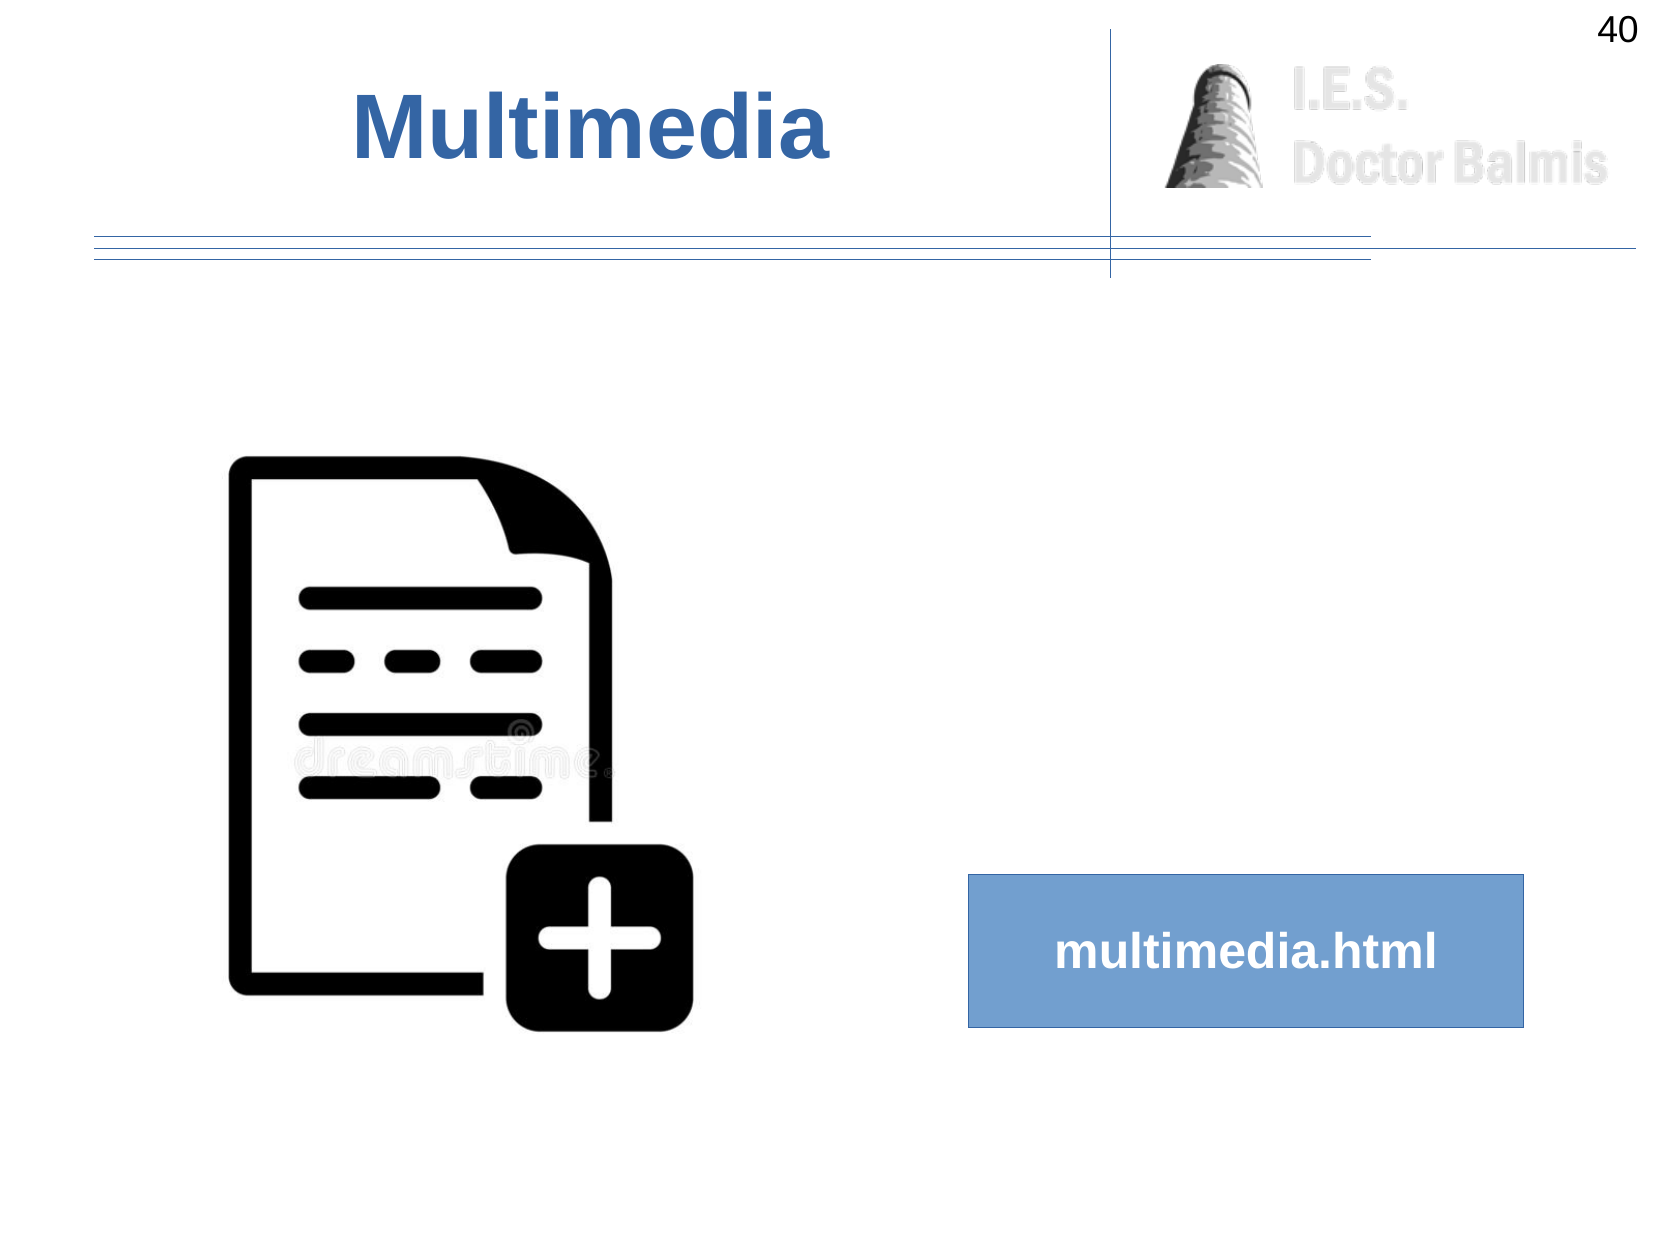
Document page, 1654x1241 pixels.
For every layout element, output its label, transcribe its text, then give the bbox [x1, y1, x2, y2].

title Multimedia [118, 23, 1063, 231]
text_box multimedia.html [968, 874, 1524, 1028]
picture [1133, 64, 1619, 188]
picture [47, 330, 875, 1158]
